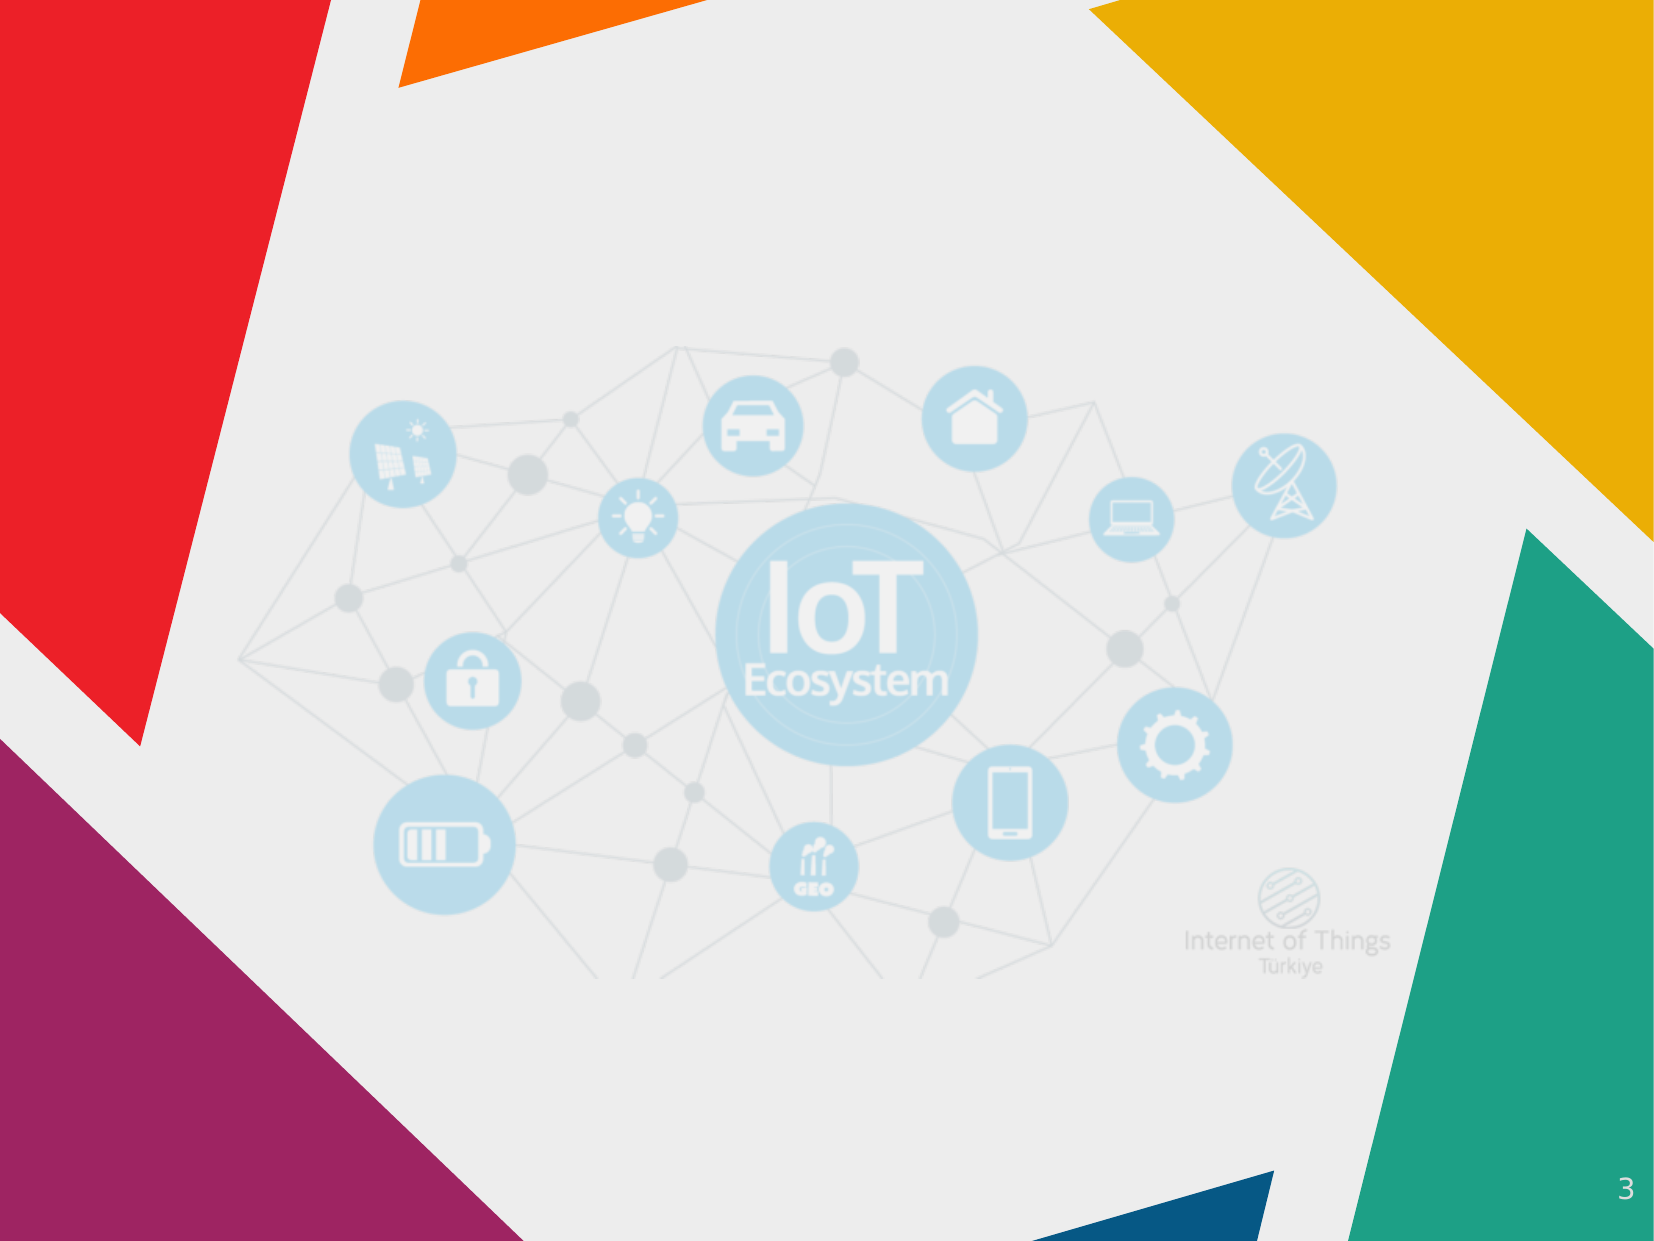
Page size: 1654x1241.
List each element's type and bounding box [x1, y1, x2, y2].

picture [186, 346, 1405, 979]
